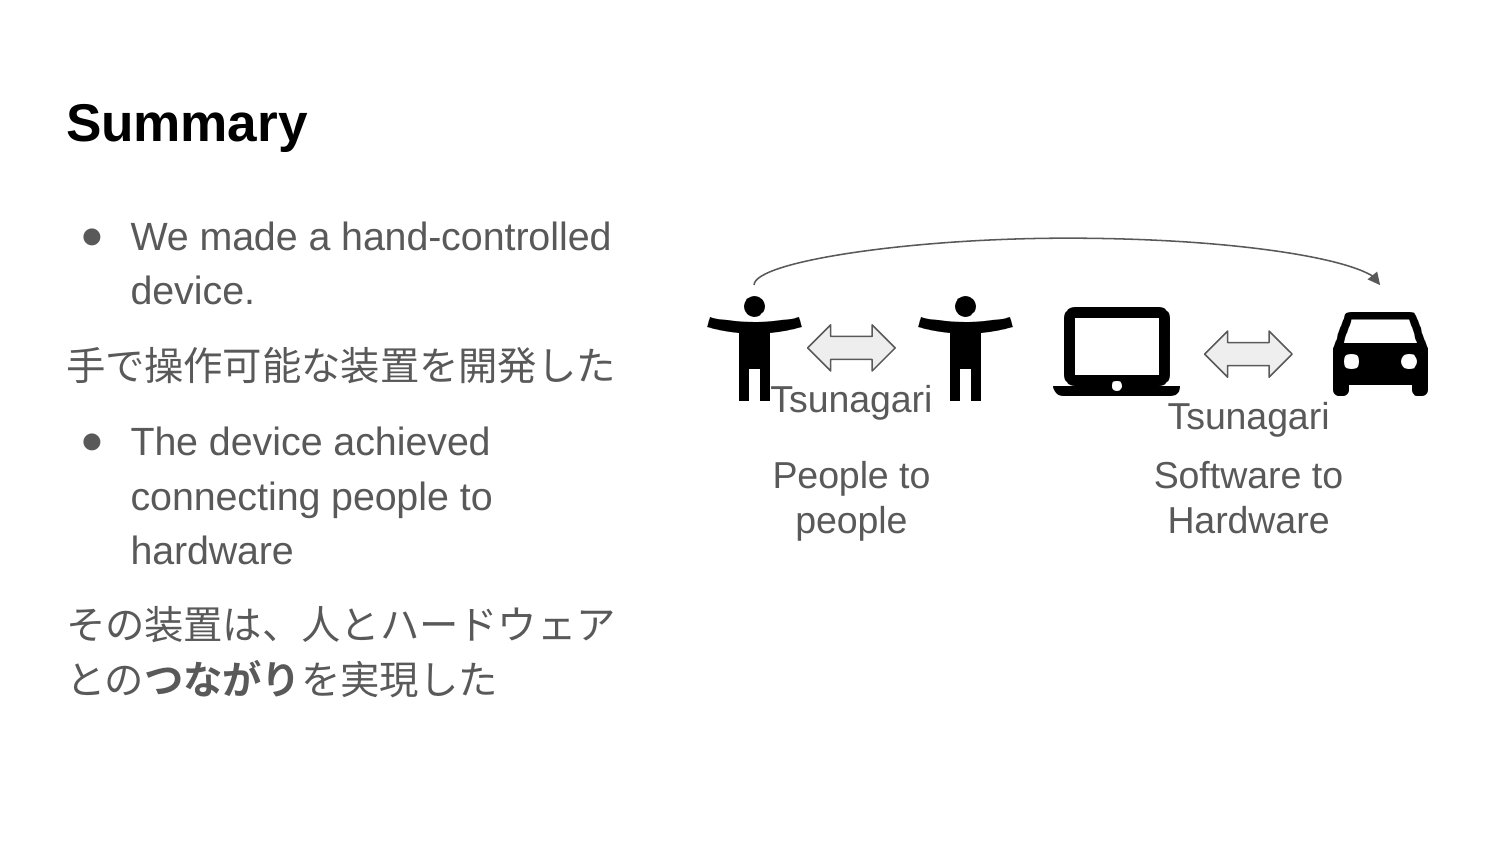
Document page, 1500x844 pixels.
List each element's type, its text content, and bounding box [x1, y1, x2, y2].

text_box Software to Hardware [1099, 436, 1397, 557]
text_box [1204, 331, 1293, 377]
text_box Tsunagari [754, 360, 949, 436]
picture [691, 285, 817, 411]
picture [902, 285, 1028, 411]
text_box [807, 324, 896, 360]
list We made a hand-controlled device. 手で操作可能な装置を開発した The device achieved connecting people to hardware その装置は、人とハードウェアとのつながりを実現した [51, 189, 645, 750]
title Summary [51, 72, 645, 167]
picture [1317, 285, 1443, 411]
picture [1053, 291, 1180, 417]
text_box Tsunagari [1151, 377, 1346, 453]
text_box People to people [754, 436, 949, 557]
